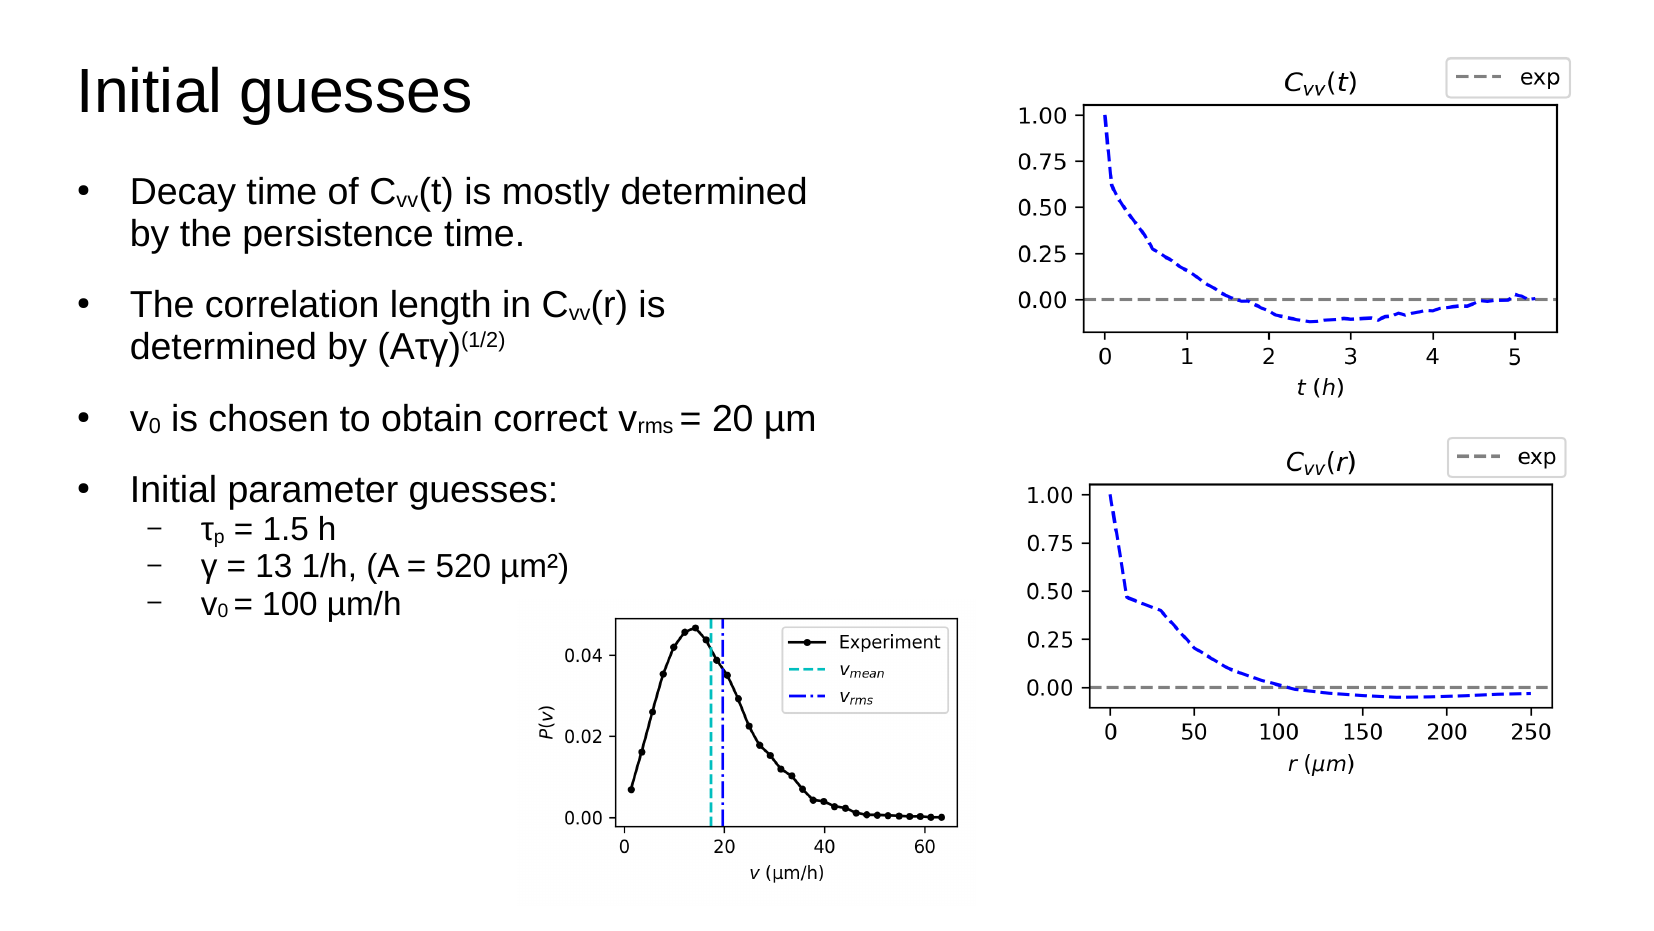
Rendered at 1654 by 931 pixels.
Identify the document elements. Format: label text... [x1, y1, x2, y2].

picture [1016, 427, 1576, 801]
title Initial guesses [76, 13, 1565, 169]
picture [517, 599, 976, 906]
picture [992, 47, 1581, 423]
list Decay time of Cvv(t) is mostly determined by the persistence time. The correlation length in Cvv(r) is determined by (Aτγ)(1/2) v0 is chosen to obtain correct vrms = 20 µm Initial parameter guesses: τp = 1.5 h γ = 13 1/h, (A = 520 µm²) v0 = 100 µm/h [59, 170, 826, 883]
